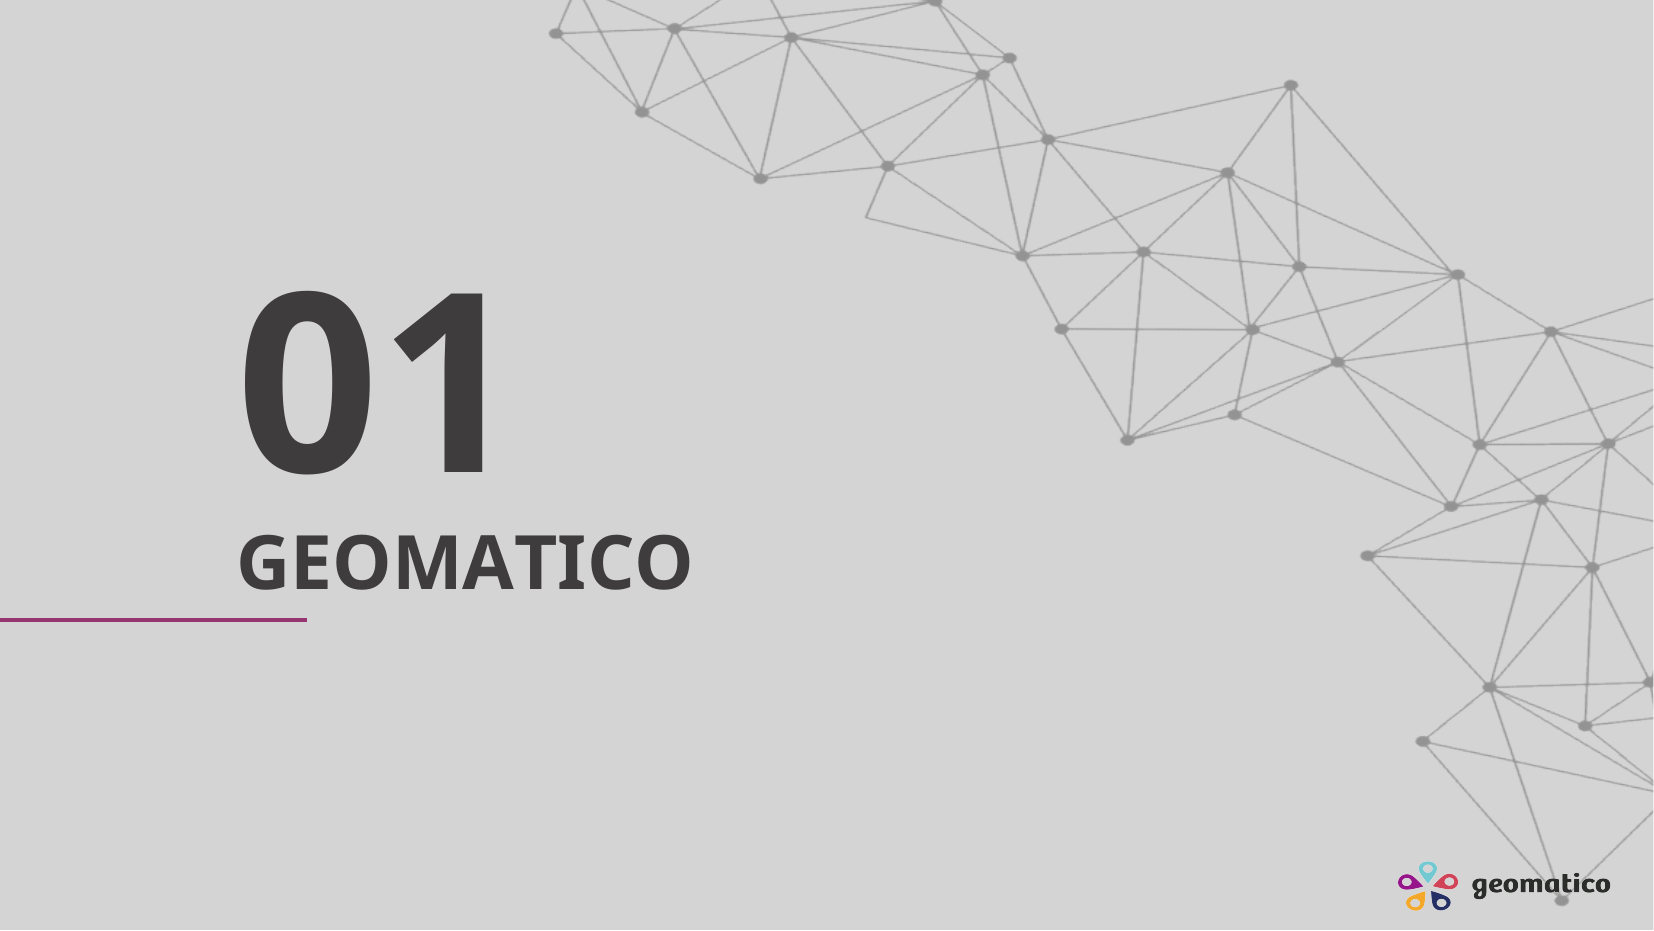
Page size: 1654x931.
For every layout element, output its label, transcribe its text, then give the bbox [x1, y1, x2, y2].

picture [453, 0, 1654, 916]
text_box 01 [236, 265, 798, 546]
text_box GEOMATICO [236, 509, 1149, 598]
